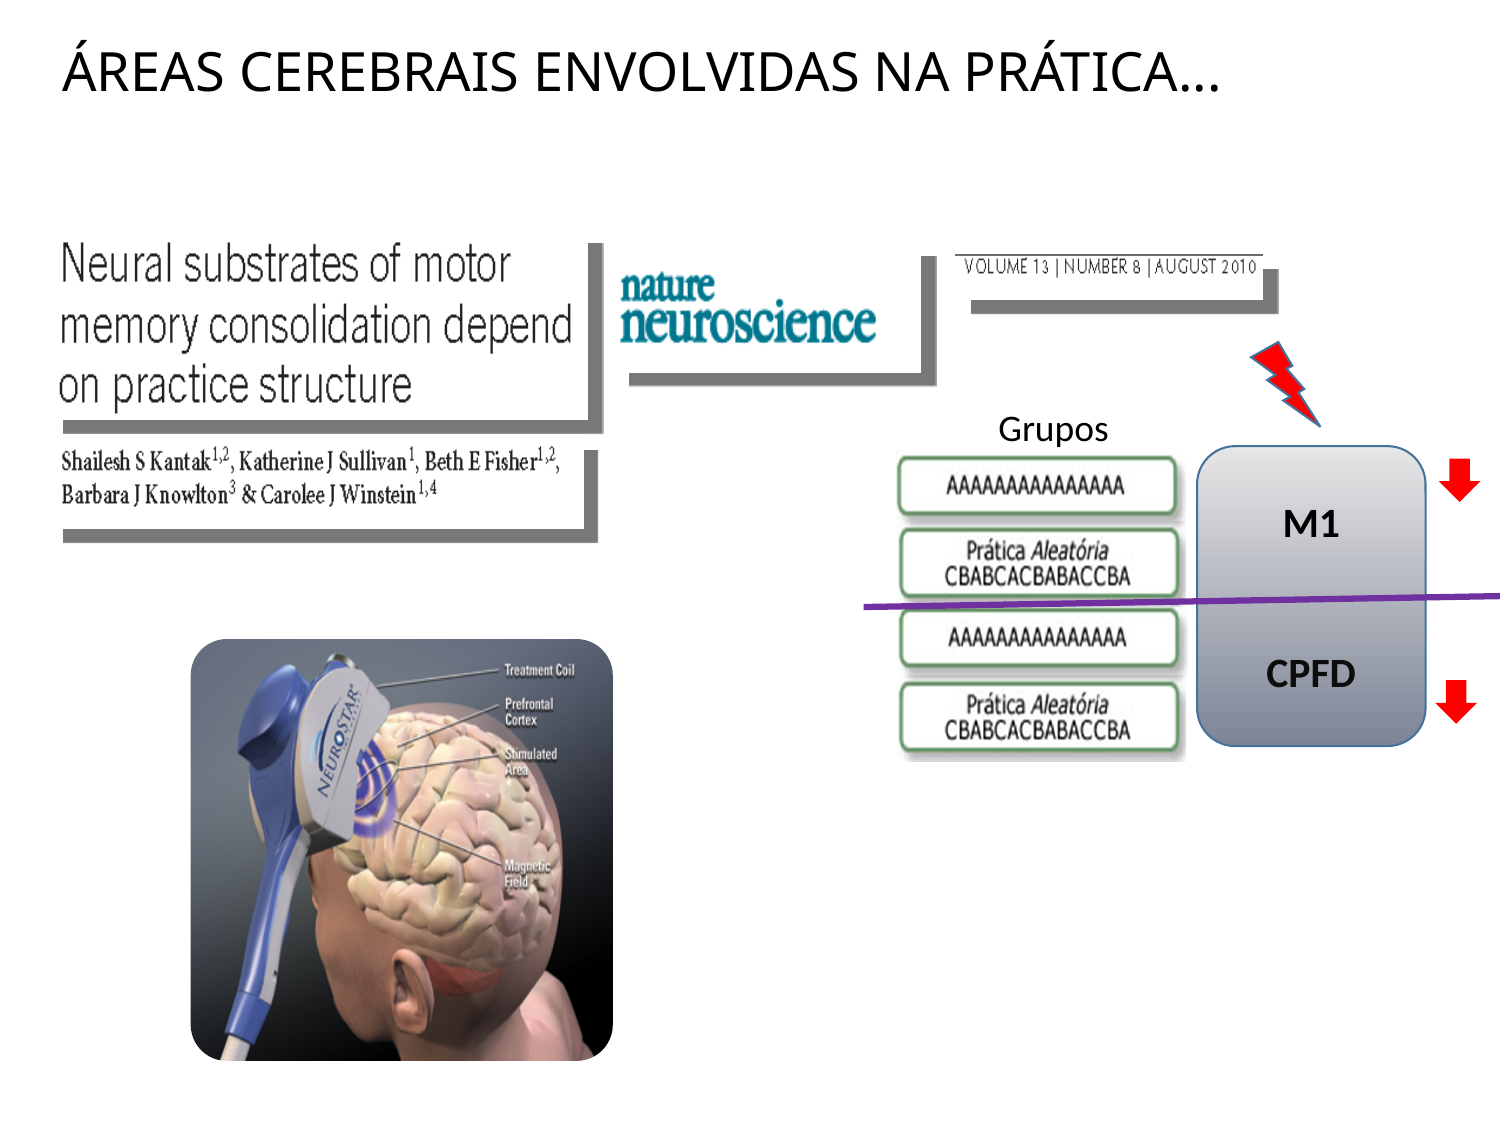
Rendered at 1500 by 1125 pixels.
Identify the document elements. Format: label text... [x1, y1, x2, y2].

picture [883, 605, 1188, 762]
text_box M1 CPFD [1197, 446, 1426, 598]
picture [955, 253, 1263, 300]
picture [612, 240, 921, 373]
text_box [1441, 459, 1479, 501]
picture [883, 446, 1186, 603]
text_box [1437, 681, 1475, 723]
picture [47, 434, 584, 529]
text_box ÁREAS CEREBRAIS ENVOLVIDAS NA PRÁTICA... [47, 29, 1263, 110]
text_box [190, 638, 613, 1061]
picture [47, 227, 588, 420]
text_box M1 CPFD [1197, 601, 1426, 747]
text_box [1251, 342, 1321, 427]
text_box Grupos [983, 396, 1185, 457]
